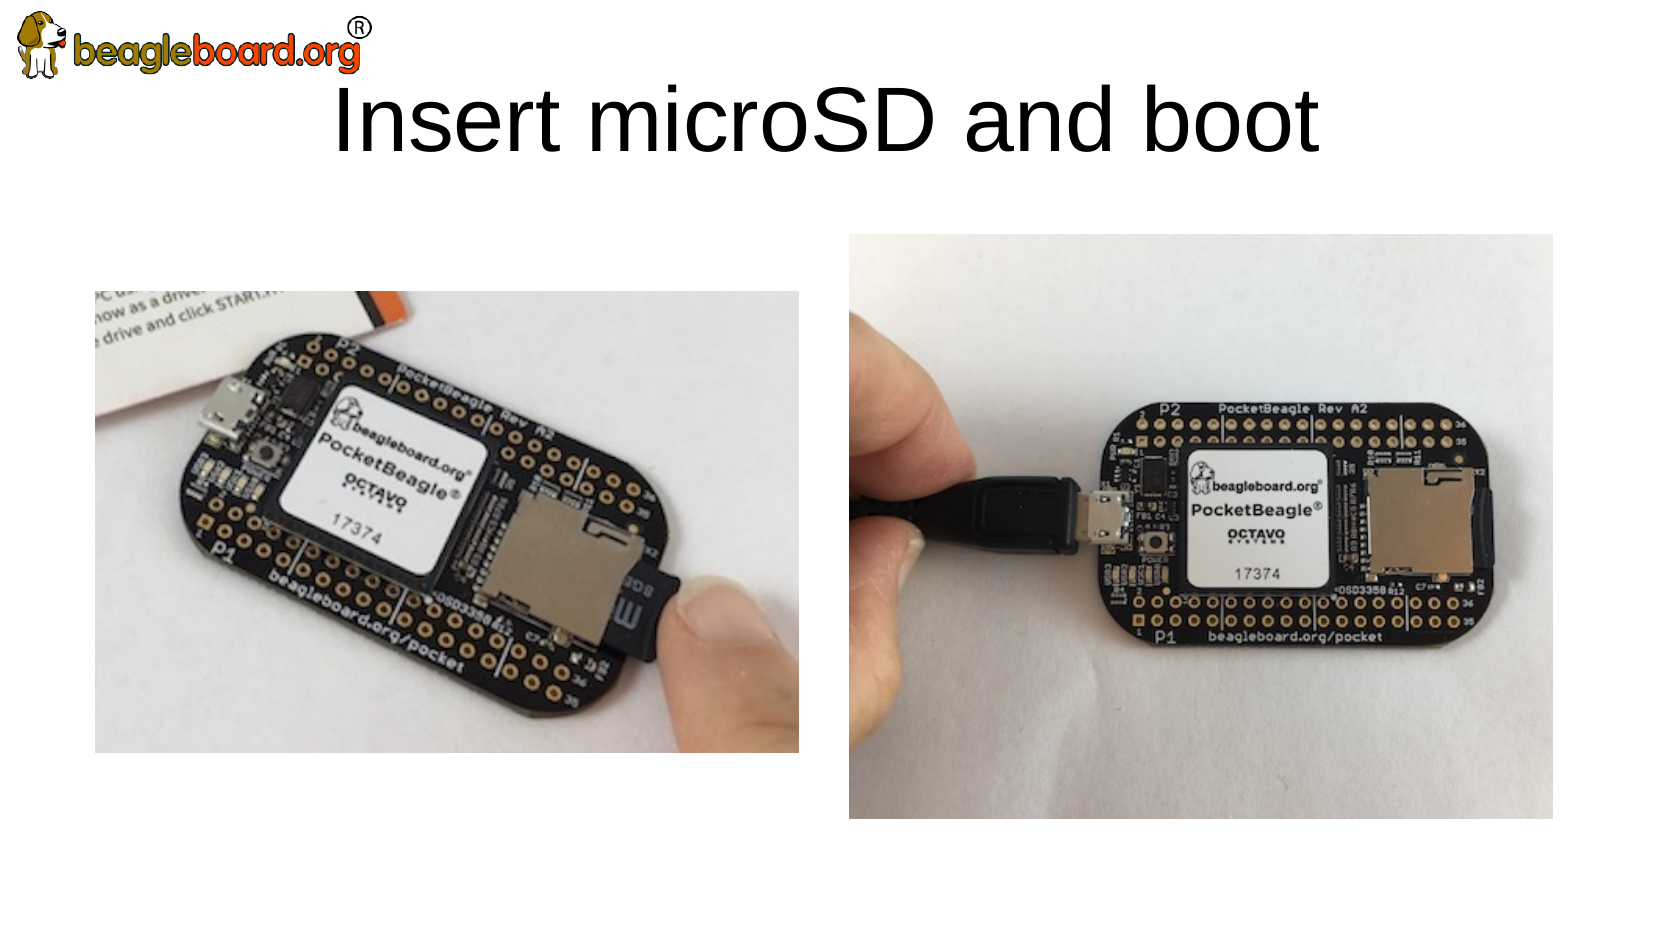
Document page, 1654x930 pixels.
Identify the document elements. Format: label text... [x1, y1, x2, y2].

picture [849, 234, 1553, 819]
picture [17, 11, 372, 79]
text_box Insert microSD and boot [82, 36, 1571, 193]
picture [95, 291, 799, 753]
